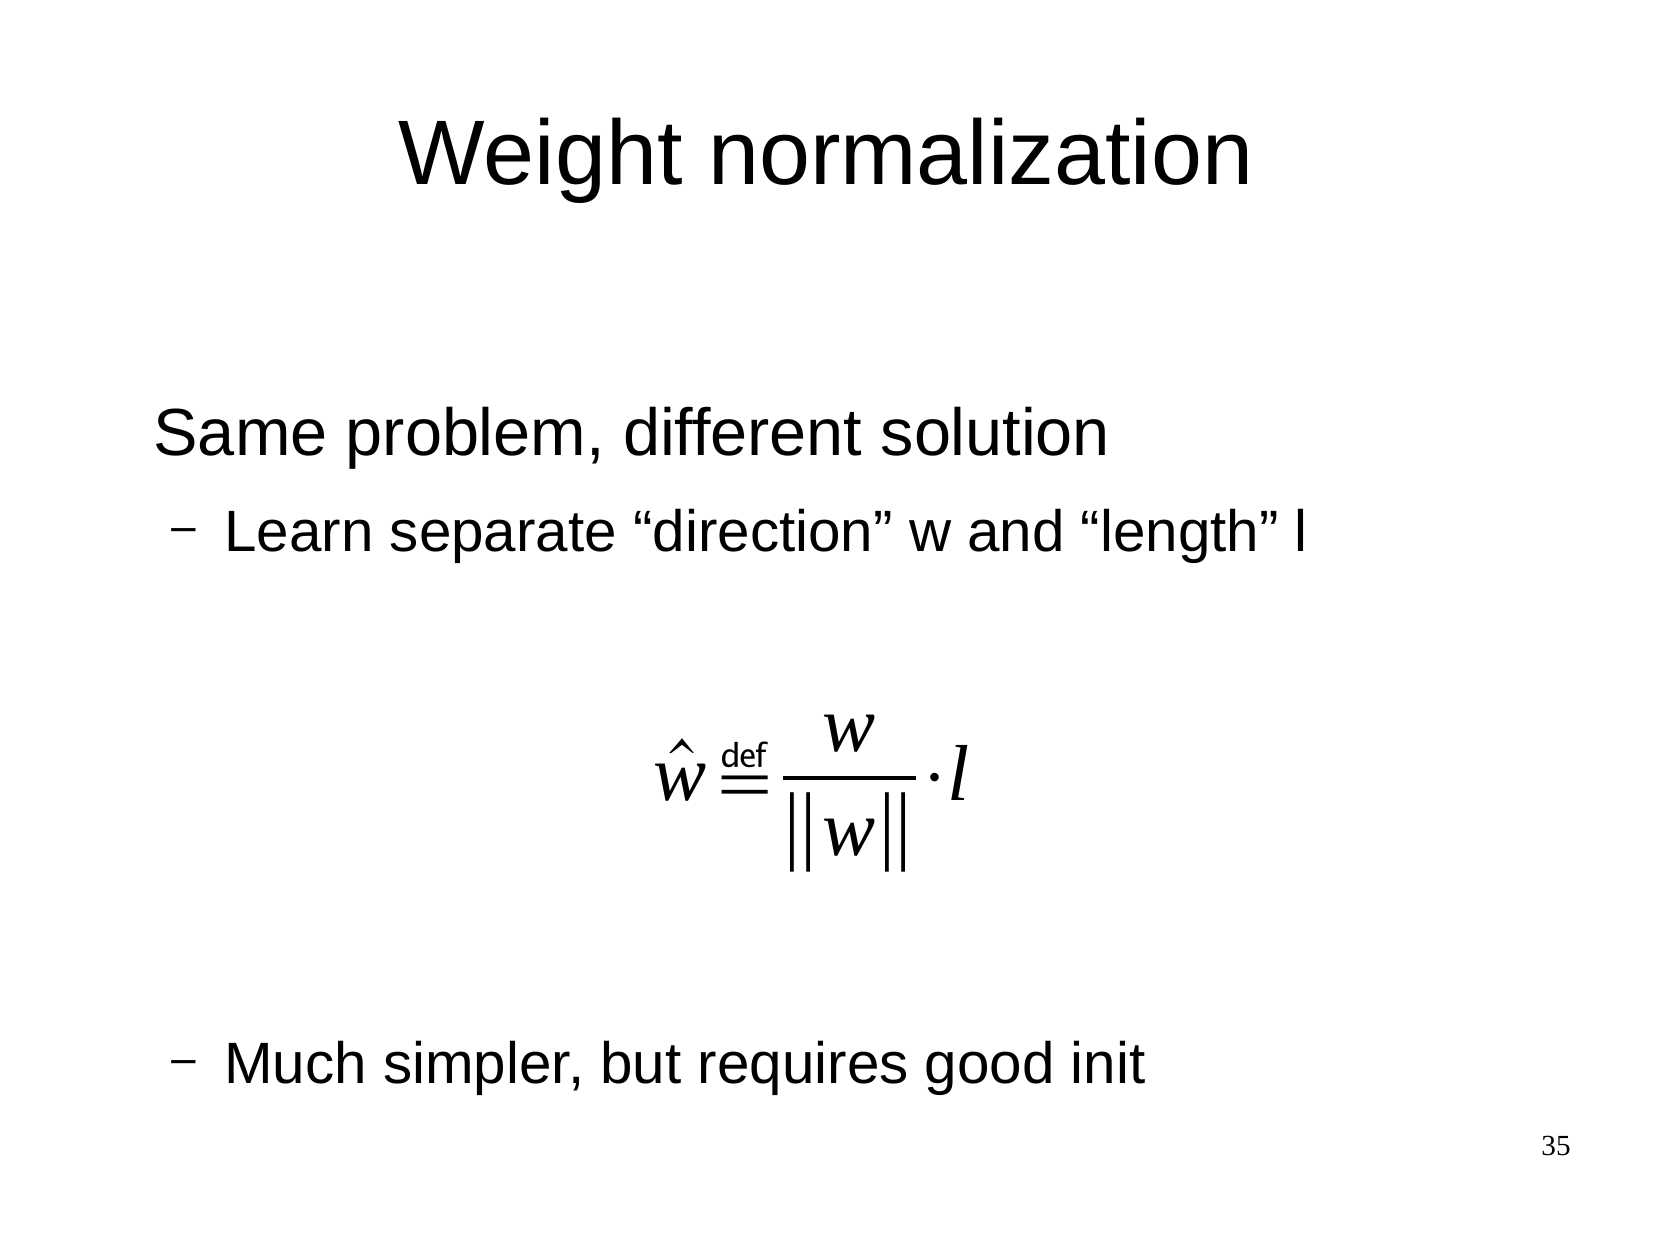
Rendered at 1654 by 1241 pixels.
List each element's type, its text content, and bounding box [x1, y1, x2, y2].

list Same problem, different solution Learn separate “direction” w and “length” l Much simpler, but requires good init [82, 290, 1571, 1241]
title Weight normalization [82, 49, 1571, 257]
chart [633, 681, 991, 875]
